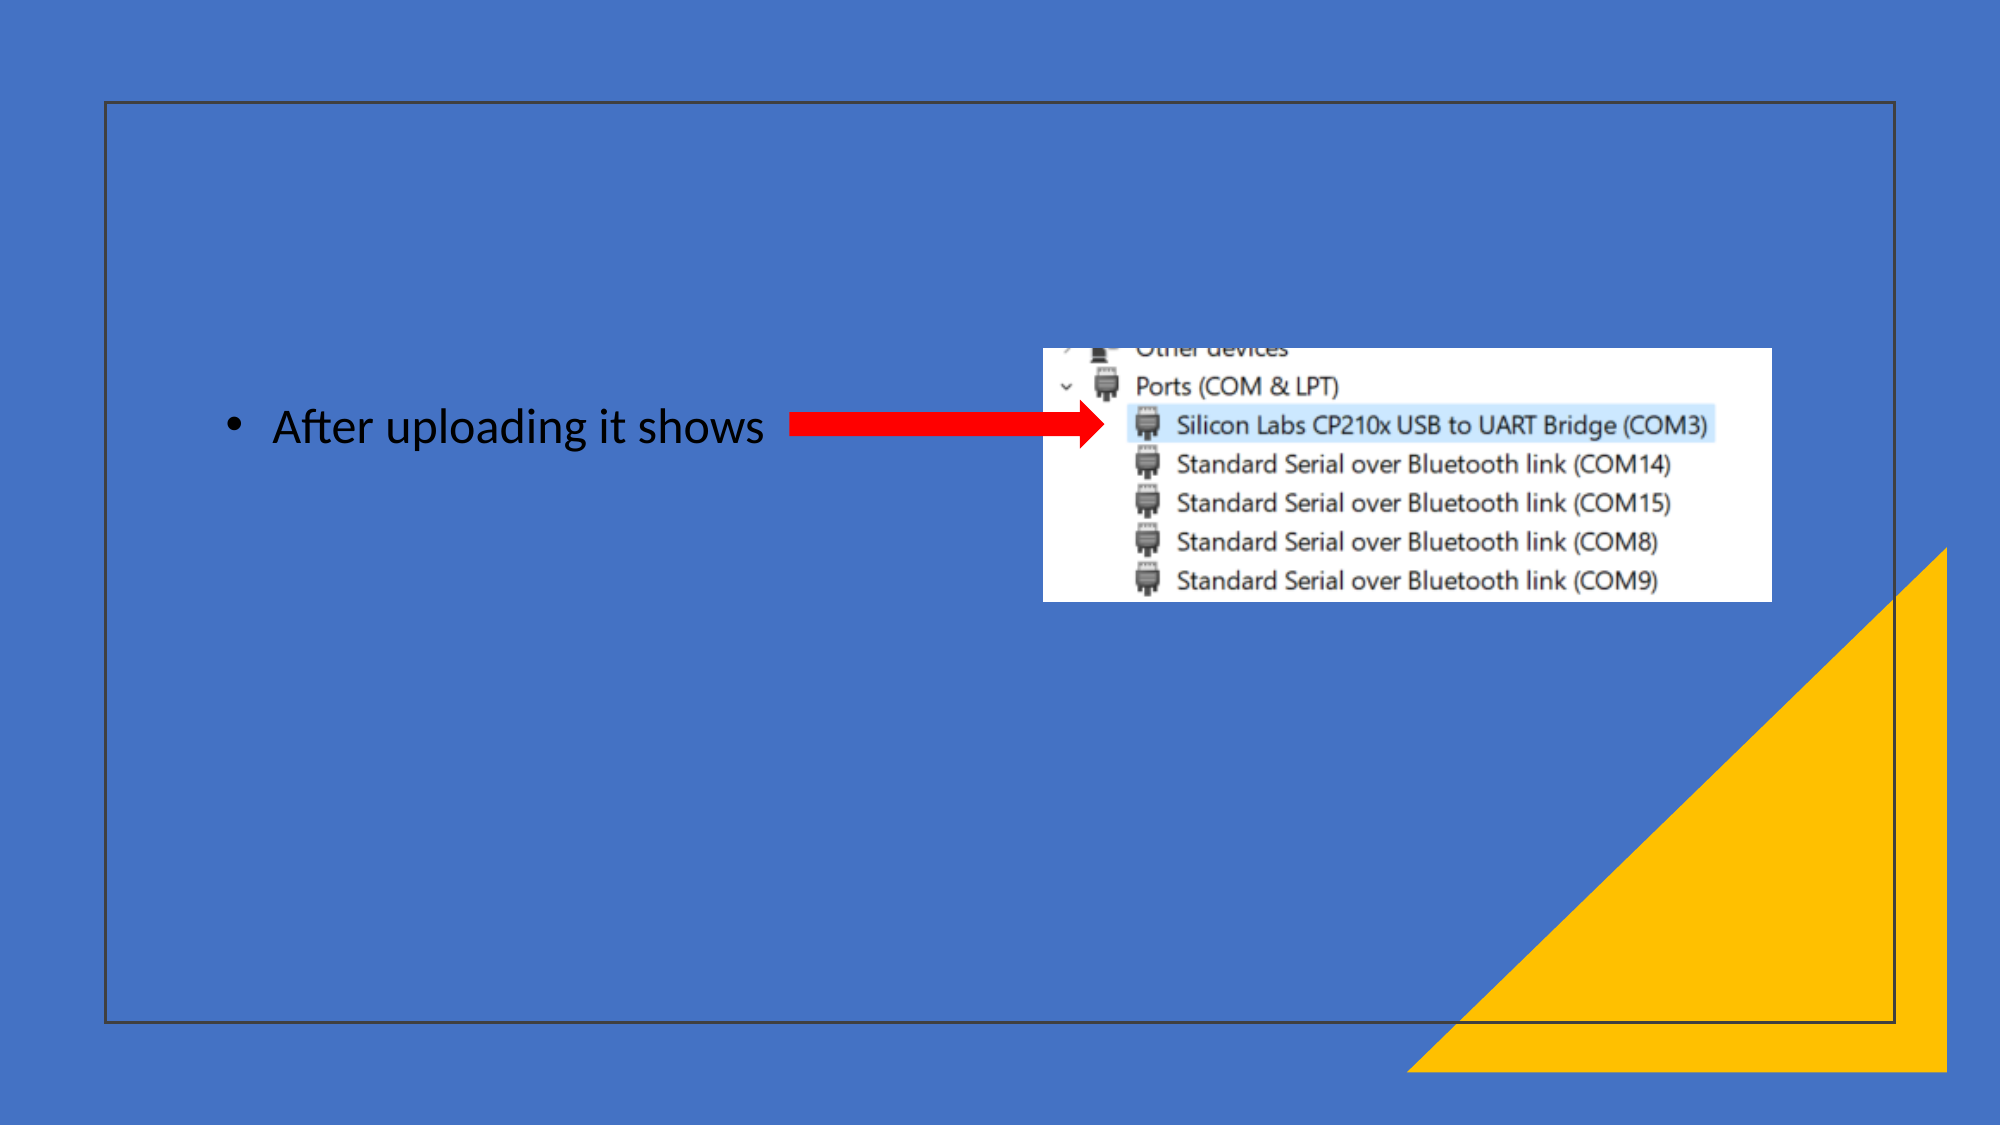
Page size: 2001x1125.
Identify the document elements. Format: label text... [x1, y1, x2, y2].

text_box After uploading it shows [210, 385, 1185, 523]
picture [1043, 348, 1772, 602]
text_box [0, 0, 2000, 1125]
